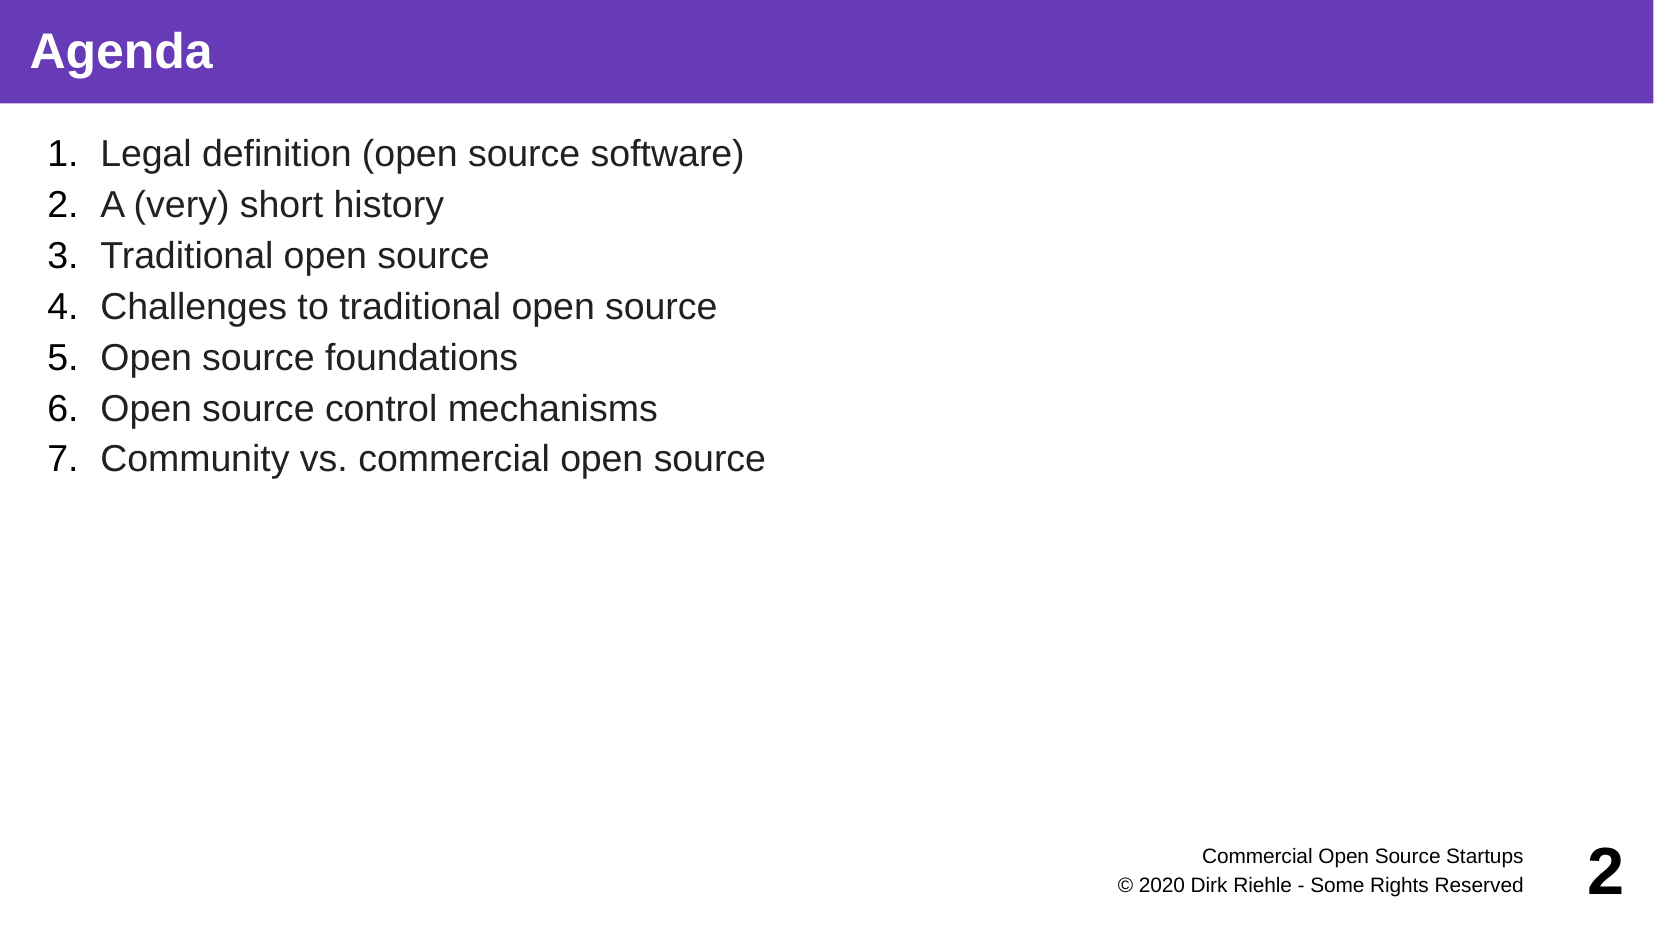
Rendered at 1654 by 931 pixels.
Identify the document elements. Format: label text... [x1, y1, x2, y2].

list Legal definition (open source software) A (very) short history Traditional open source Challenges to traditional open source Open source foundations Open source control mechanisms Community vs. commercial open source [29, 132, 1625, 813]
title Agenda [0, 0, 1654, 104]
